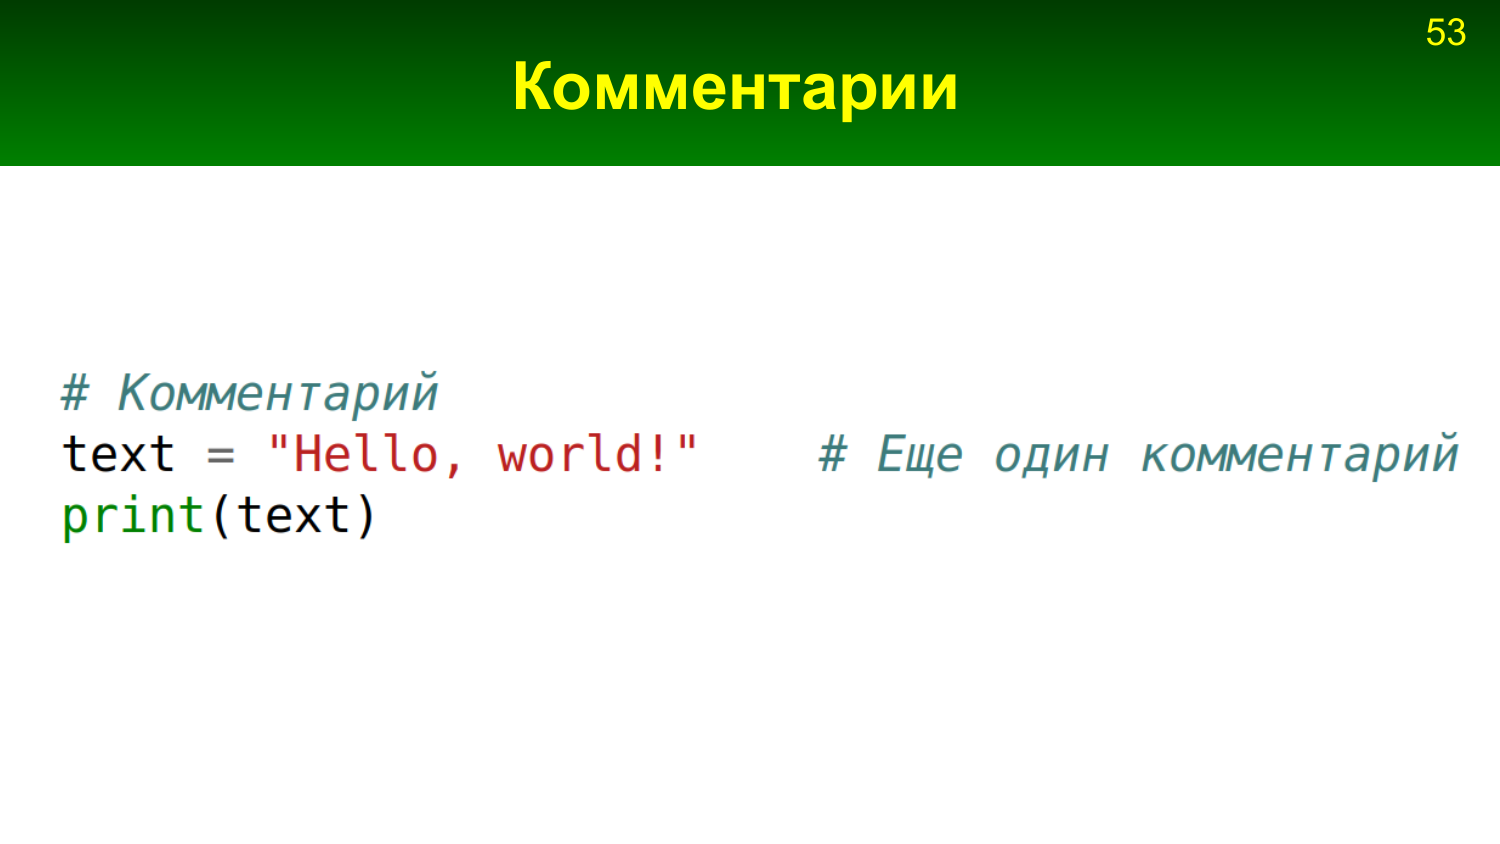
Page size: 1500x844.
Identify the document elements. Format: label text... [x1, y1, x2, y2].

title Комментарии [47, 11, 1426, 154]
picture [35, 354, 1477, 559]
